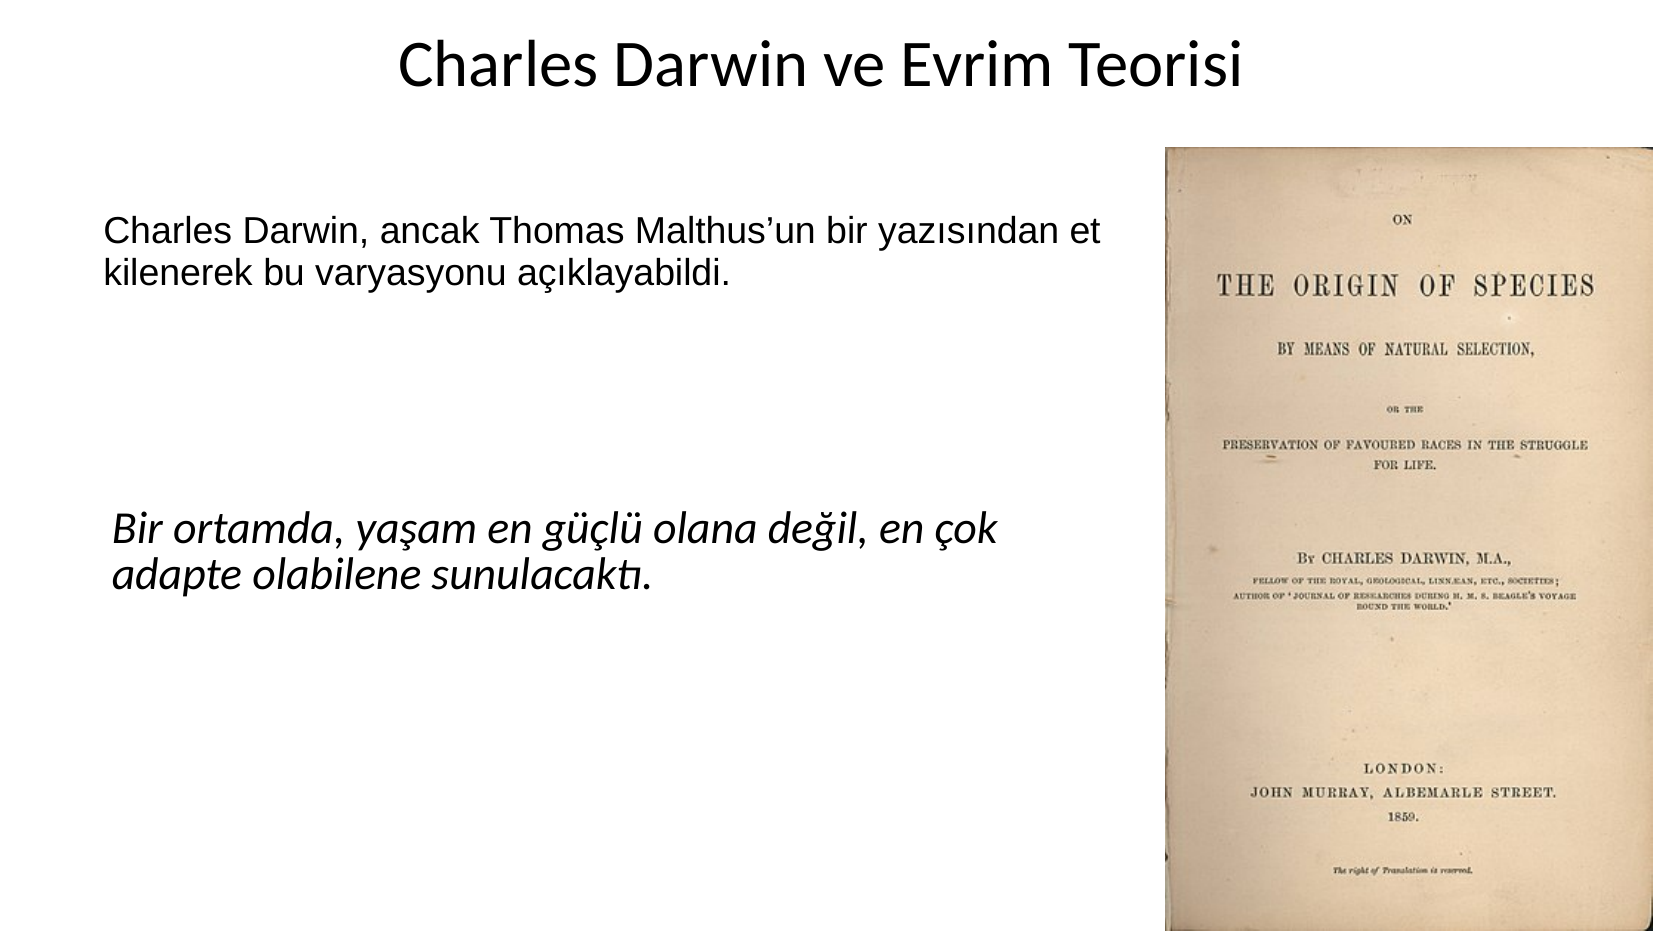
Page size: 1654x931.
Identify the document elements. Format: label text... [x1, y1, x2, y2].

text_box Charles Darwin ve Evrim Teorisi [383, 29, 1300, 296]
text_box Charles Darwin, ancak Thomas Malthus’un bir yazısından et kilenerek bu varyasyonu açıklayabildi. [88, 202, 1116, 301]
text_box Bir ortamda, yaşam en güçlü olana değil, en çok adapte olabilene sunulacaktı. [97, 501, 1063, 739]
picture [1165, 147, 1653, 931]
